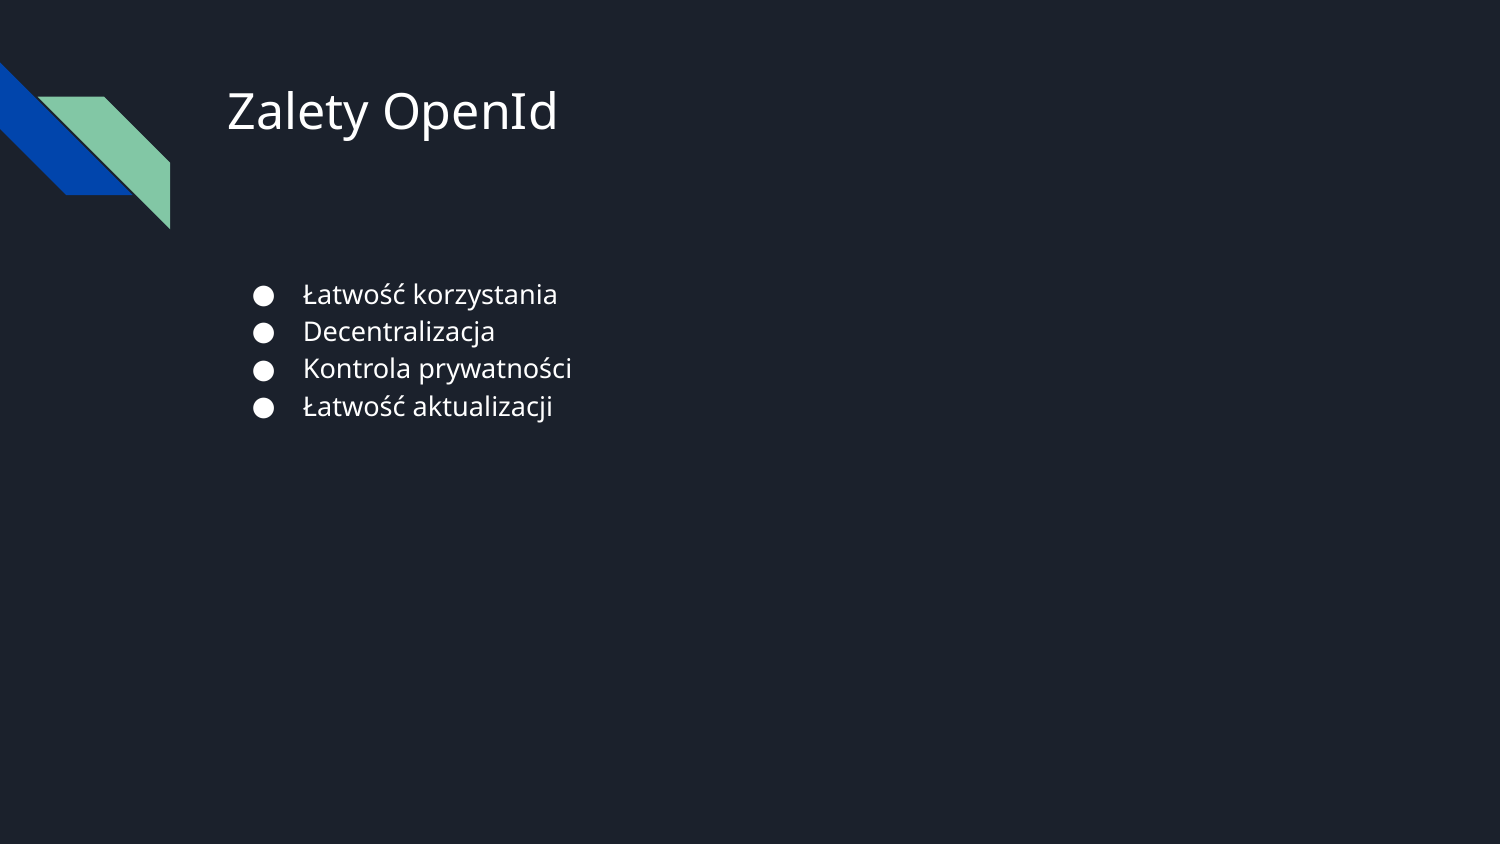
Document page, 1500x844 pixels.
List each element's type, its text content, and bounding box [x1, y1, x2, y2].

list Łatwość korzystania Decentralizacja Kontrola prywatności Łatwość aktualizacji [212, 257, 1368, 735]
title Zalety OpenId [212, 64, 1368, 215]
